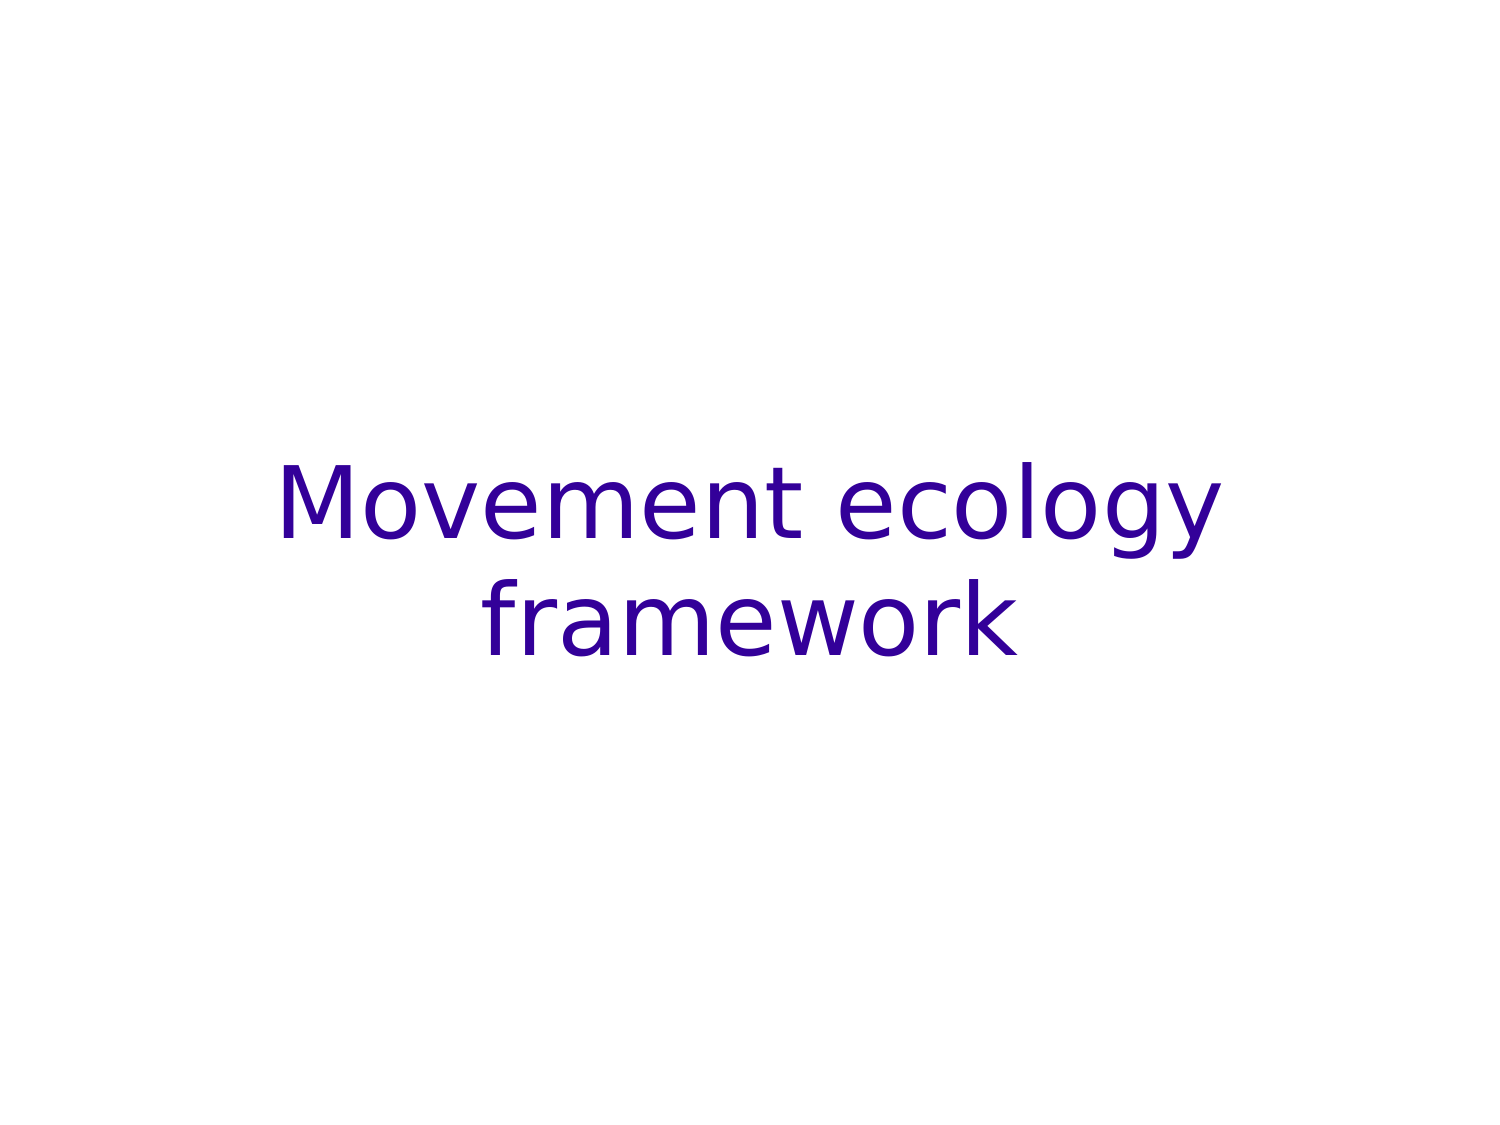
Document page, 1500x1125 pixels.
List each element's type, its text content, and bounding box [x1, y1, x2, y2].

title Movement ecology framework [194, 359, 1306, 766]
